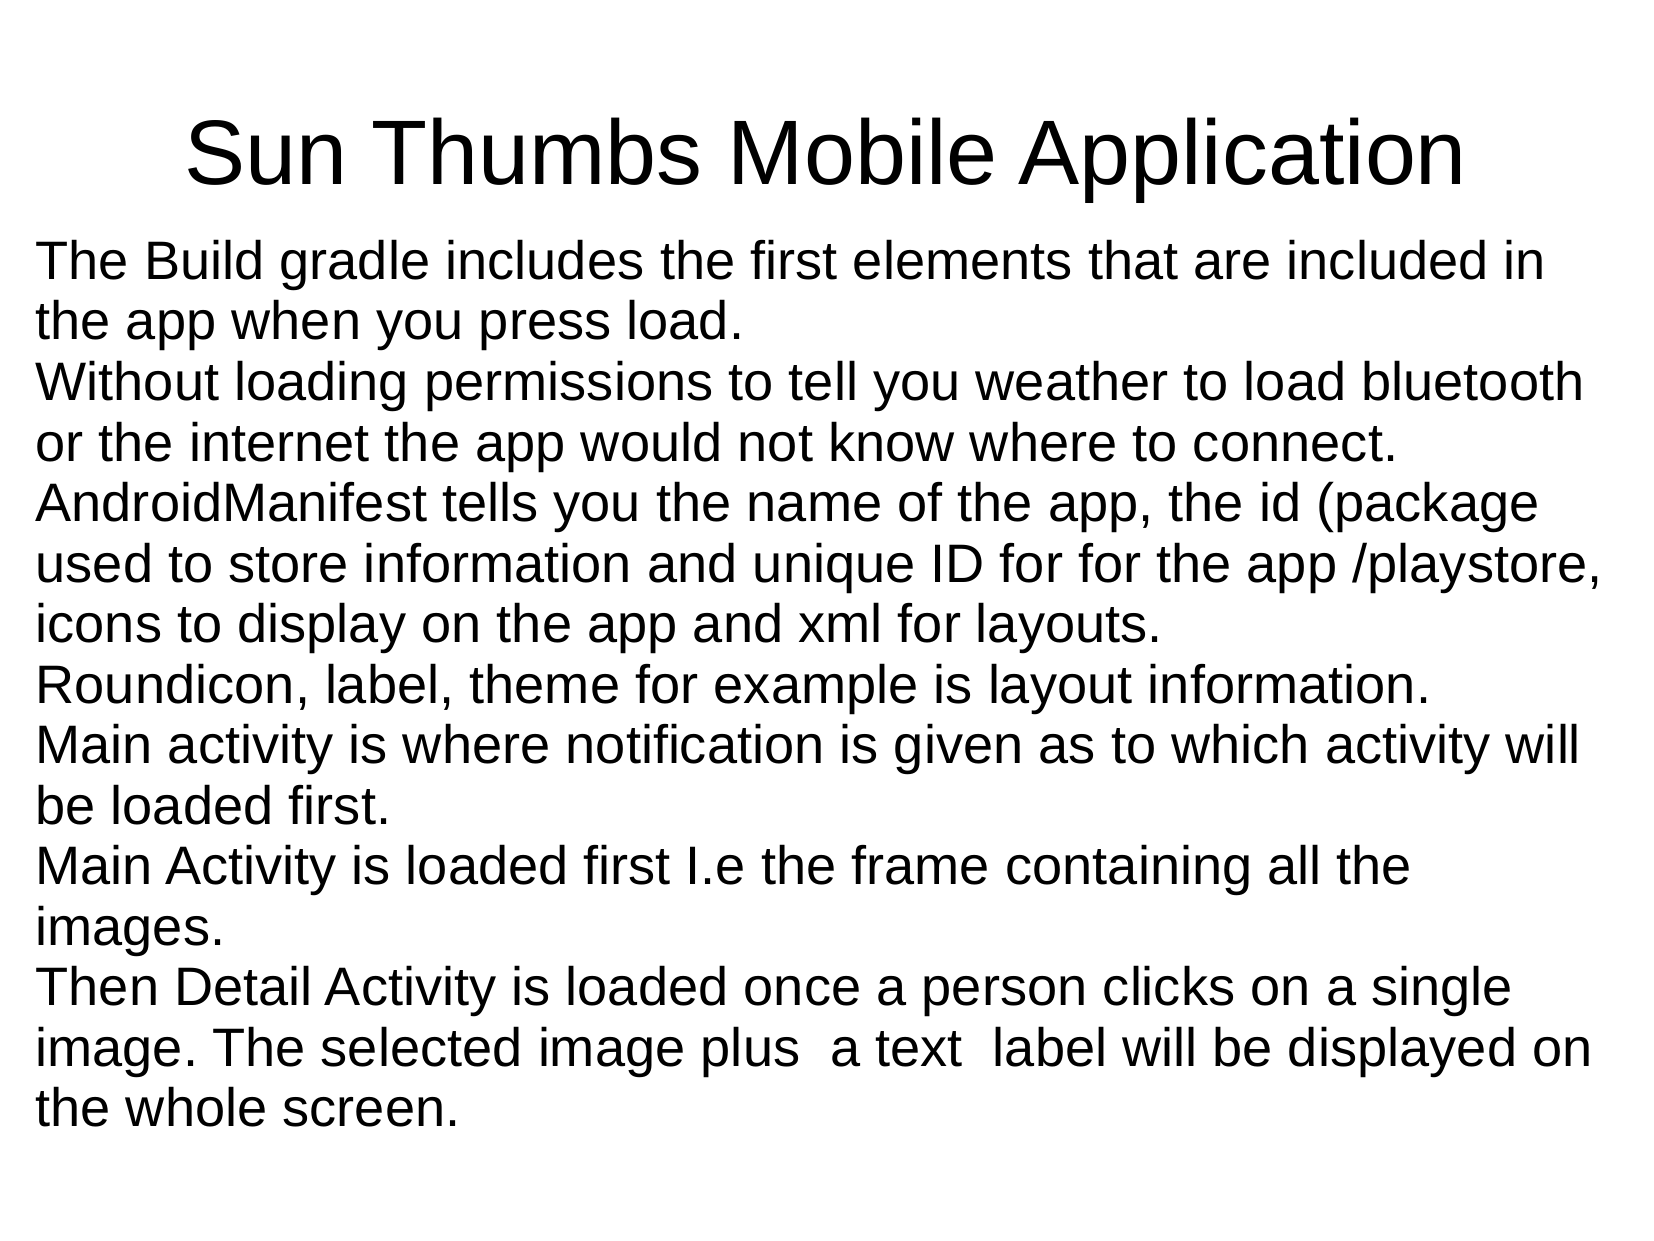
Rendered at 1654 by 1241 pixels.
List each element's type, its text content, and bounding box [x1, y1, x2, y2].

subtitle The Build gradle includes the first elements that are included in the app when you press load. Without loading permissions to tell you weather to load bluetooth or the internet the app would not know where to connect. AndroidManifest tells you the name of the app, the id (package used to store information and unique ID for for the app /playstore, icons to display on the app and xml for layouts. Roundicon, label, theme for example is layout information. Main activity is where notification is given as to which activity will be loaded first. Main Activity is loaded first I.e the frame containing all the images. Then Detail Activity is loaded once a person clicks on a single image. The selected image plus a text label will be displayed on the whole screen. [35, 230, 1619, 1199]
title Sun Thumbs Mobile Application [82, 49, 1571, 230]
